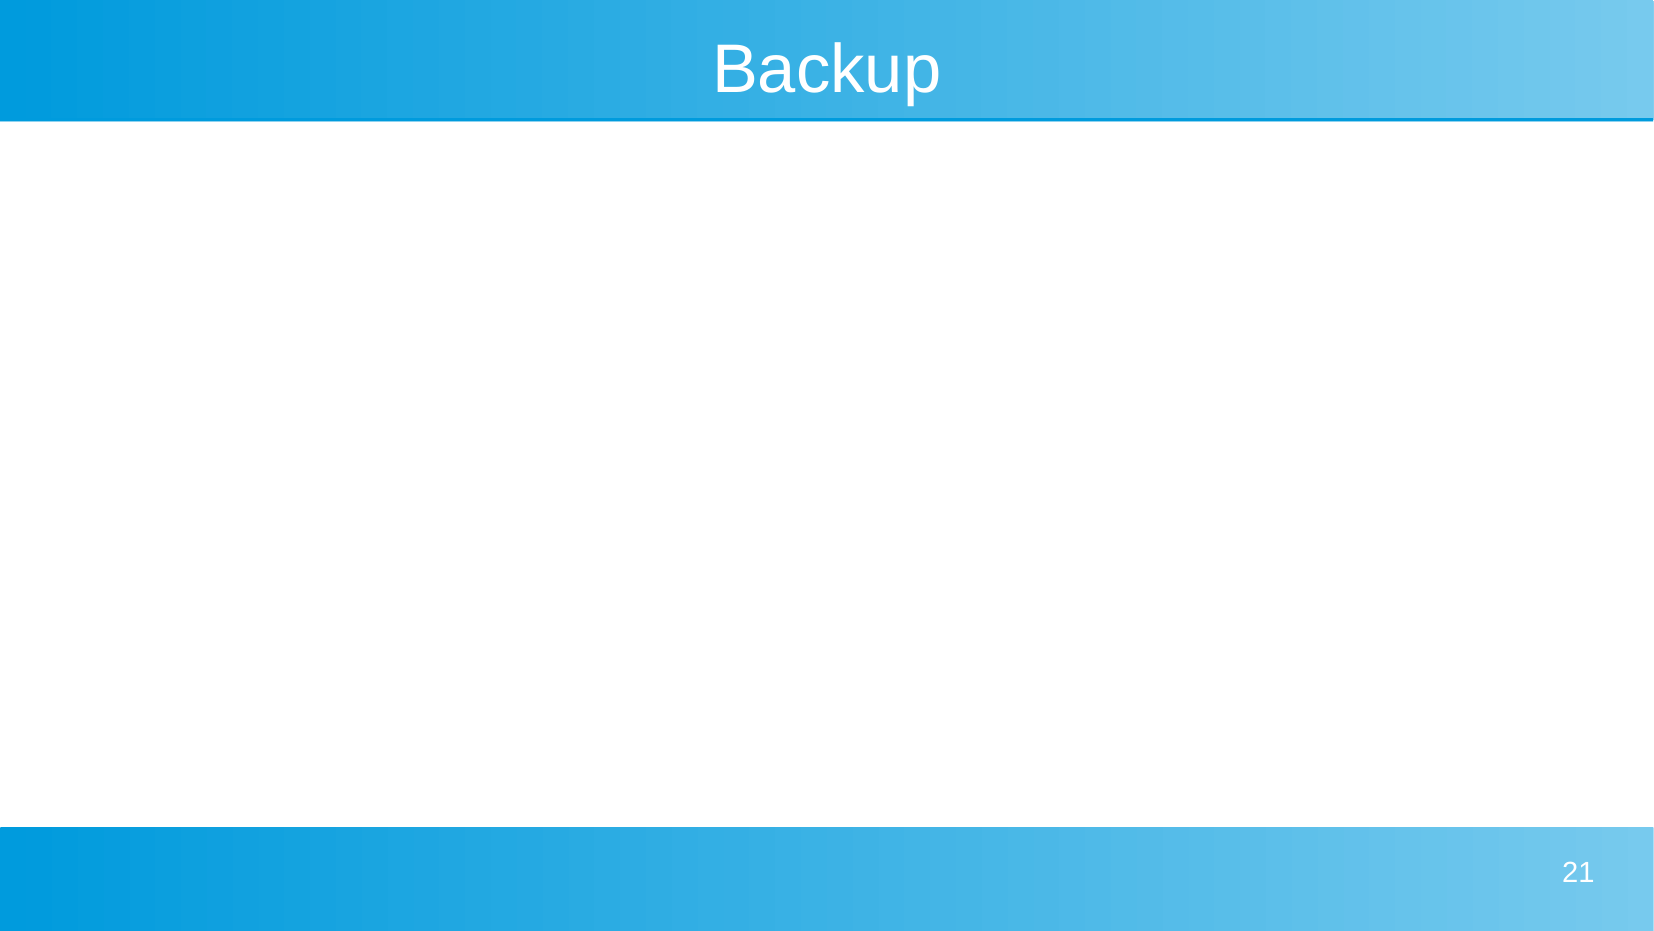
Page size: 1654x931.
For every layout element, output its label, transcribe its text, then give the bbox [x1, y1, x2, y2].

title Backup [59, 29, 1595, 108]
